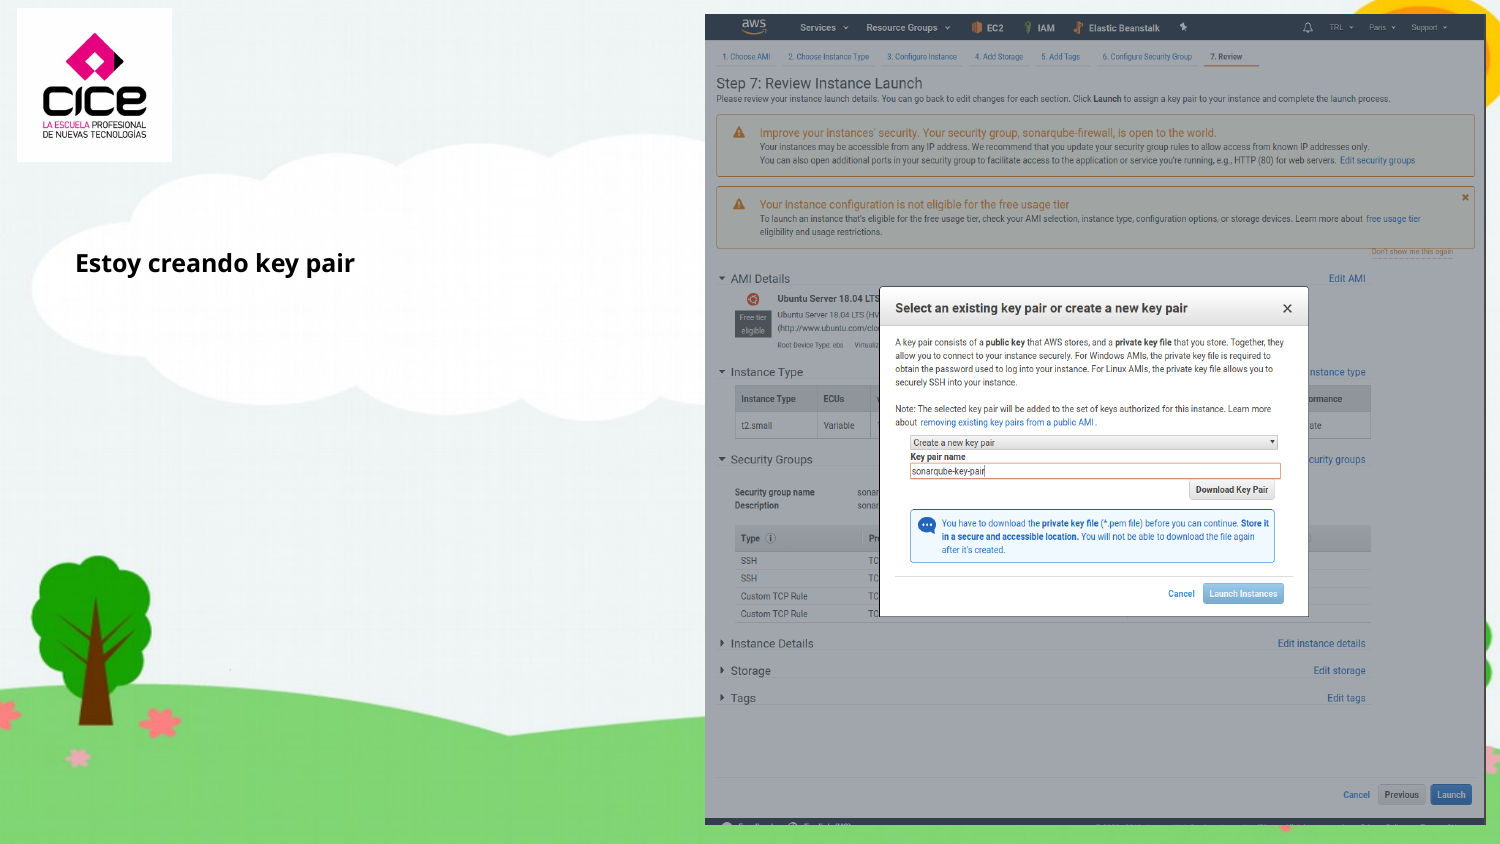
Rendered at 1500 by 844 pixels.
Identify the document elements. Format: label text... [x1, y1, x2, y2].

title Estoy creando key pair [75, 240, 519, 286]
picture [0, 0, 1500, 844]
